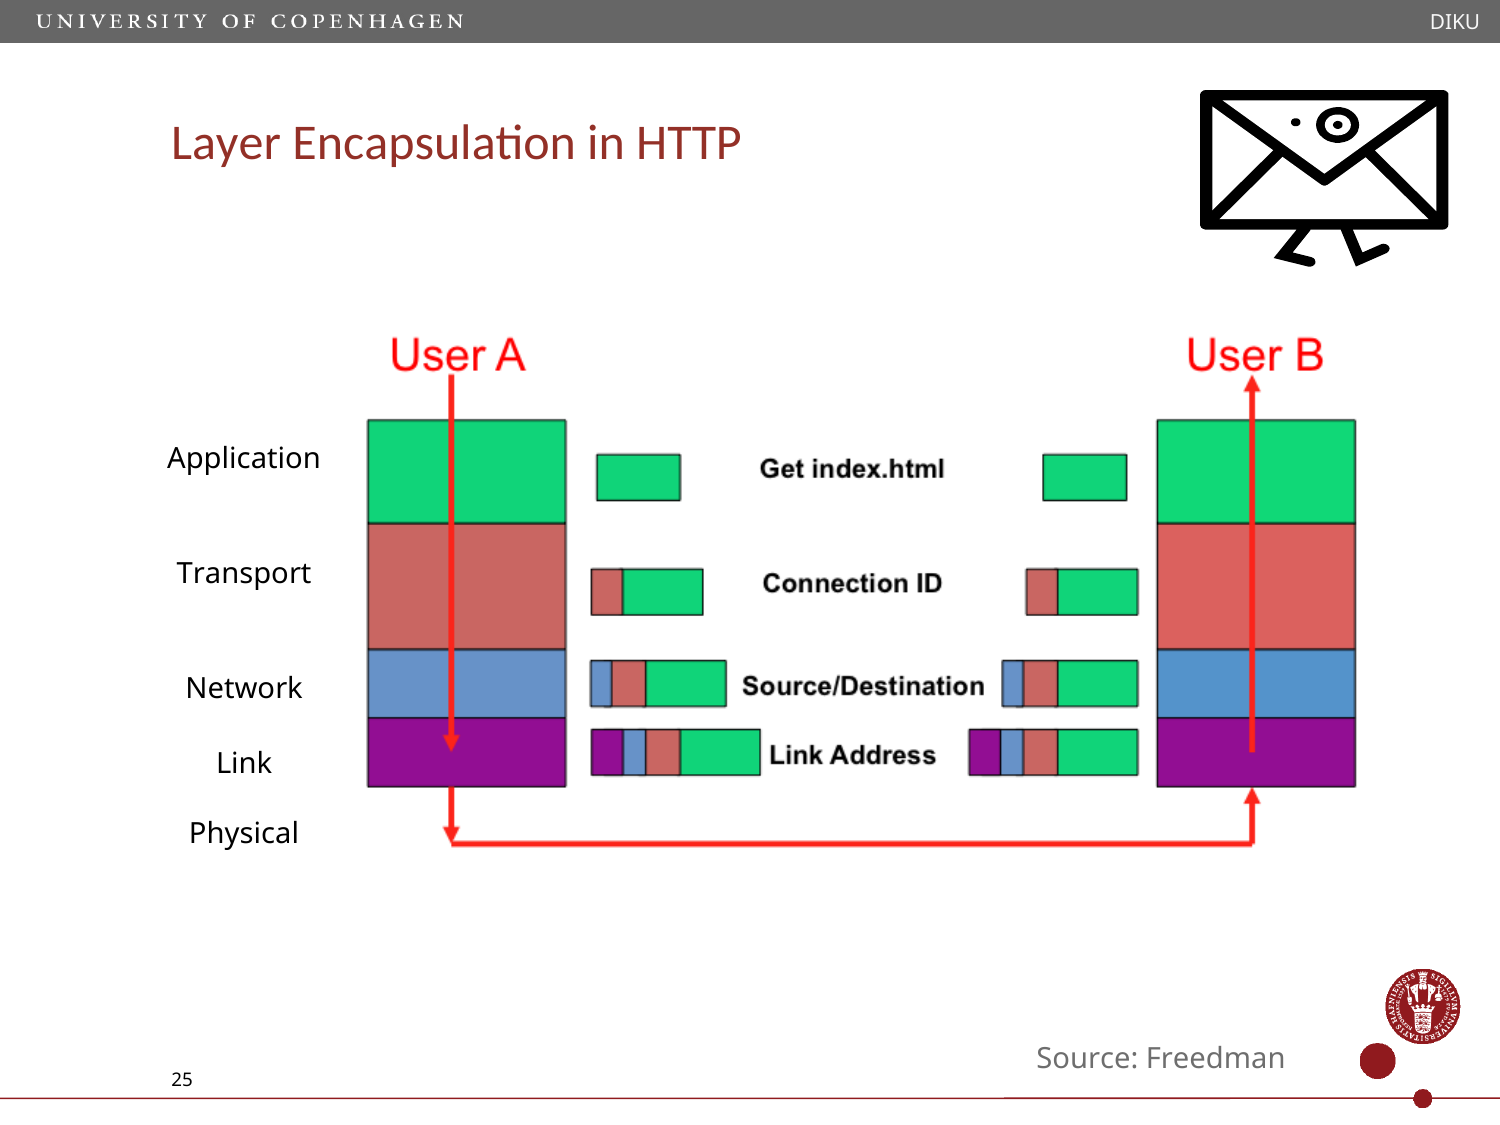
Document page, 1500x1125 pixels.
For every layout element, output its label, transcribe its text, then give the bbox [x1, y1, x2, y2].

text_box Source: Freedman [1021, 1031, 1341, 1083]
text_box <number> [171, 1067, 522, 1092]
picture [1200, 90, 1449, 268]
picture [123, 318, 1377, 870]
text_box DIKU [469, 0, 1495, 43]
text_box Application Transport Network Link Physical [125, 419, 363, 870]
picture [0, 910, 1500, 1122]
text_box Layer Encapsulation in HTTP [171, 75, 1329, 171]
